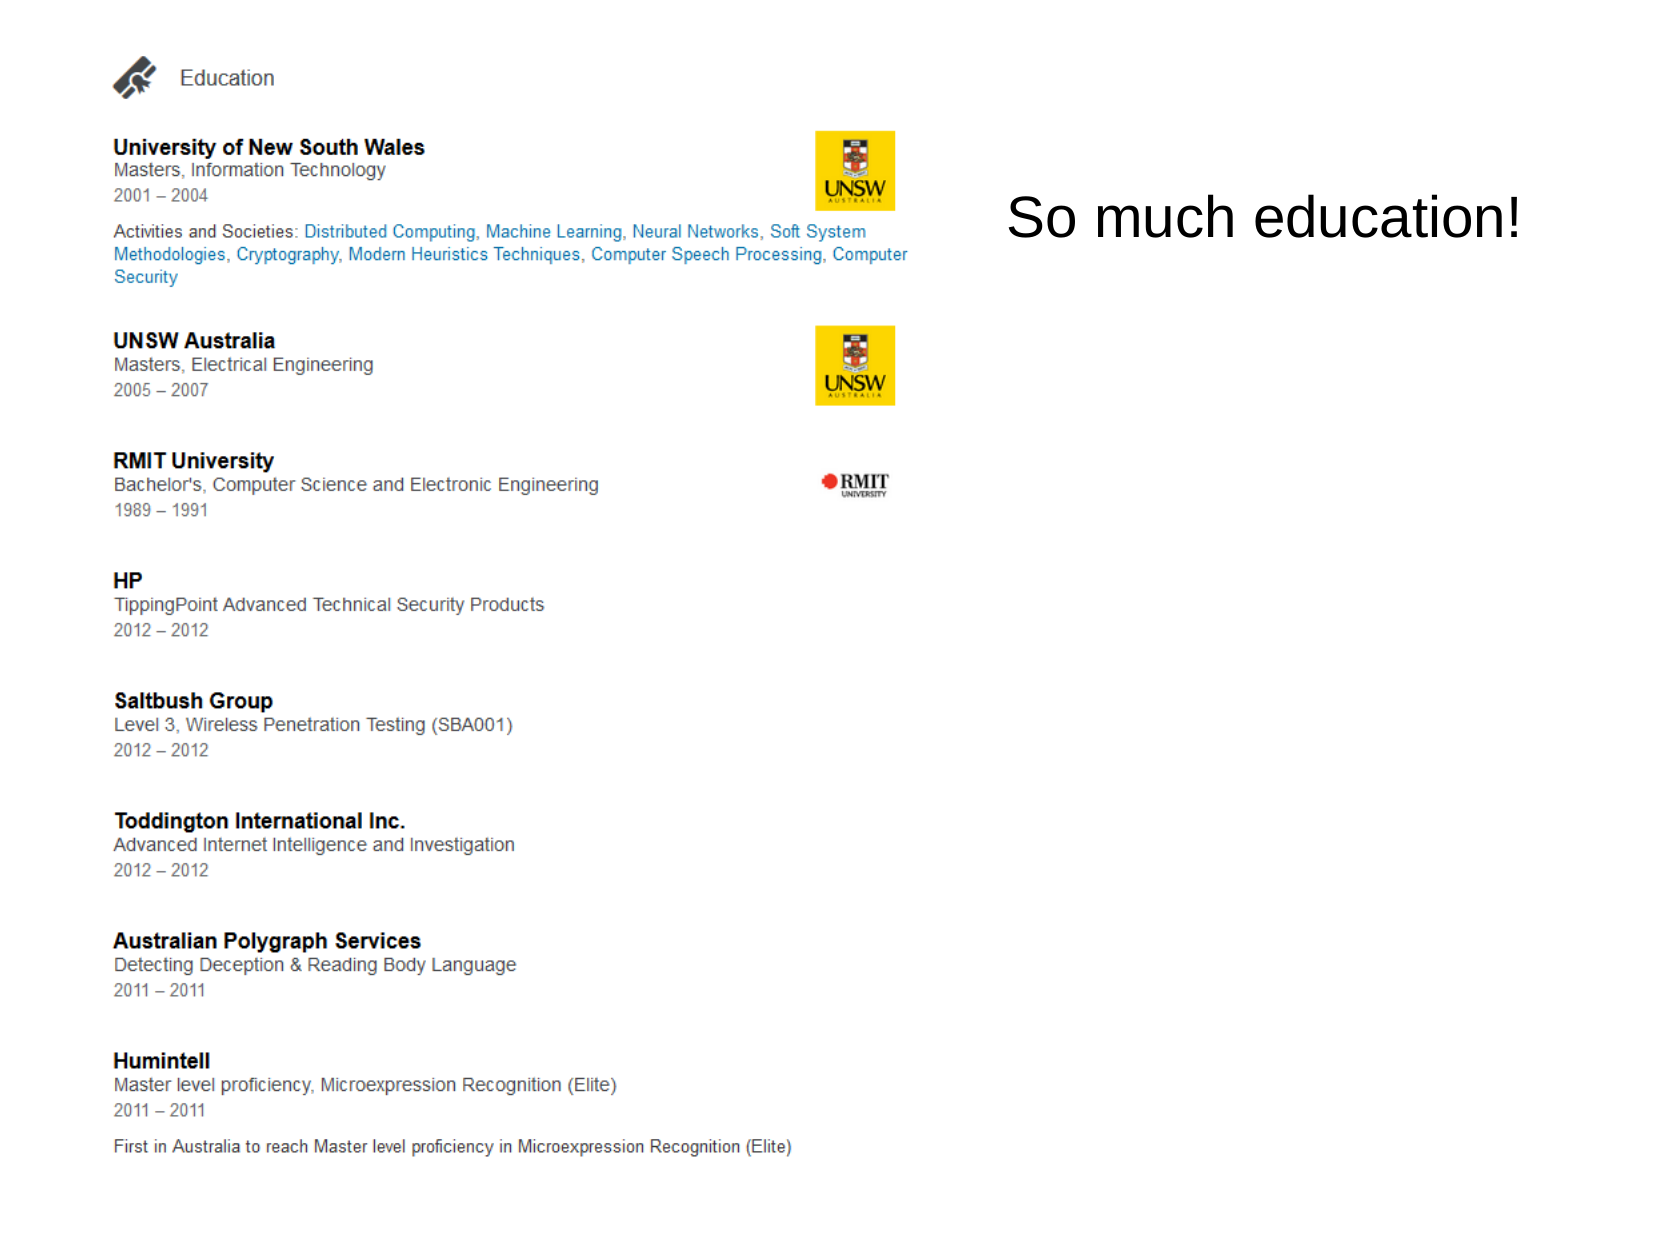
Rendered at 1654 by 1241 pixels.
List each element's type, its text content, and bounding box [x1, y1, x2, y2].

picture [106, 47, 926, 1170]
text_box So much education! [992, 177, 1583, 839]
